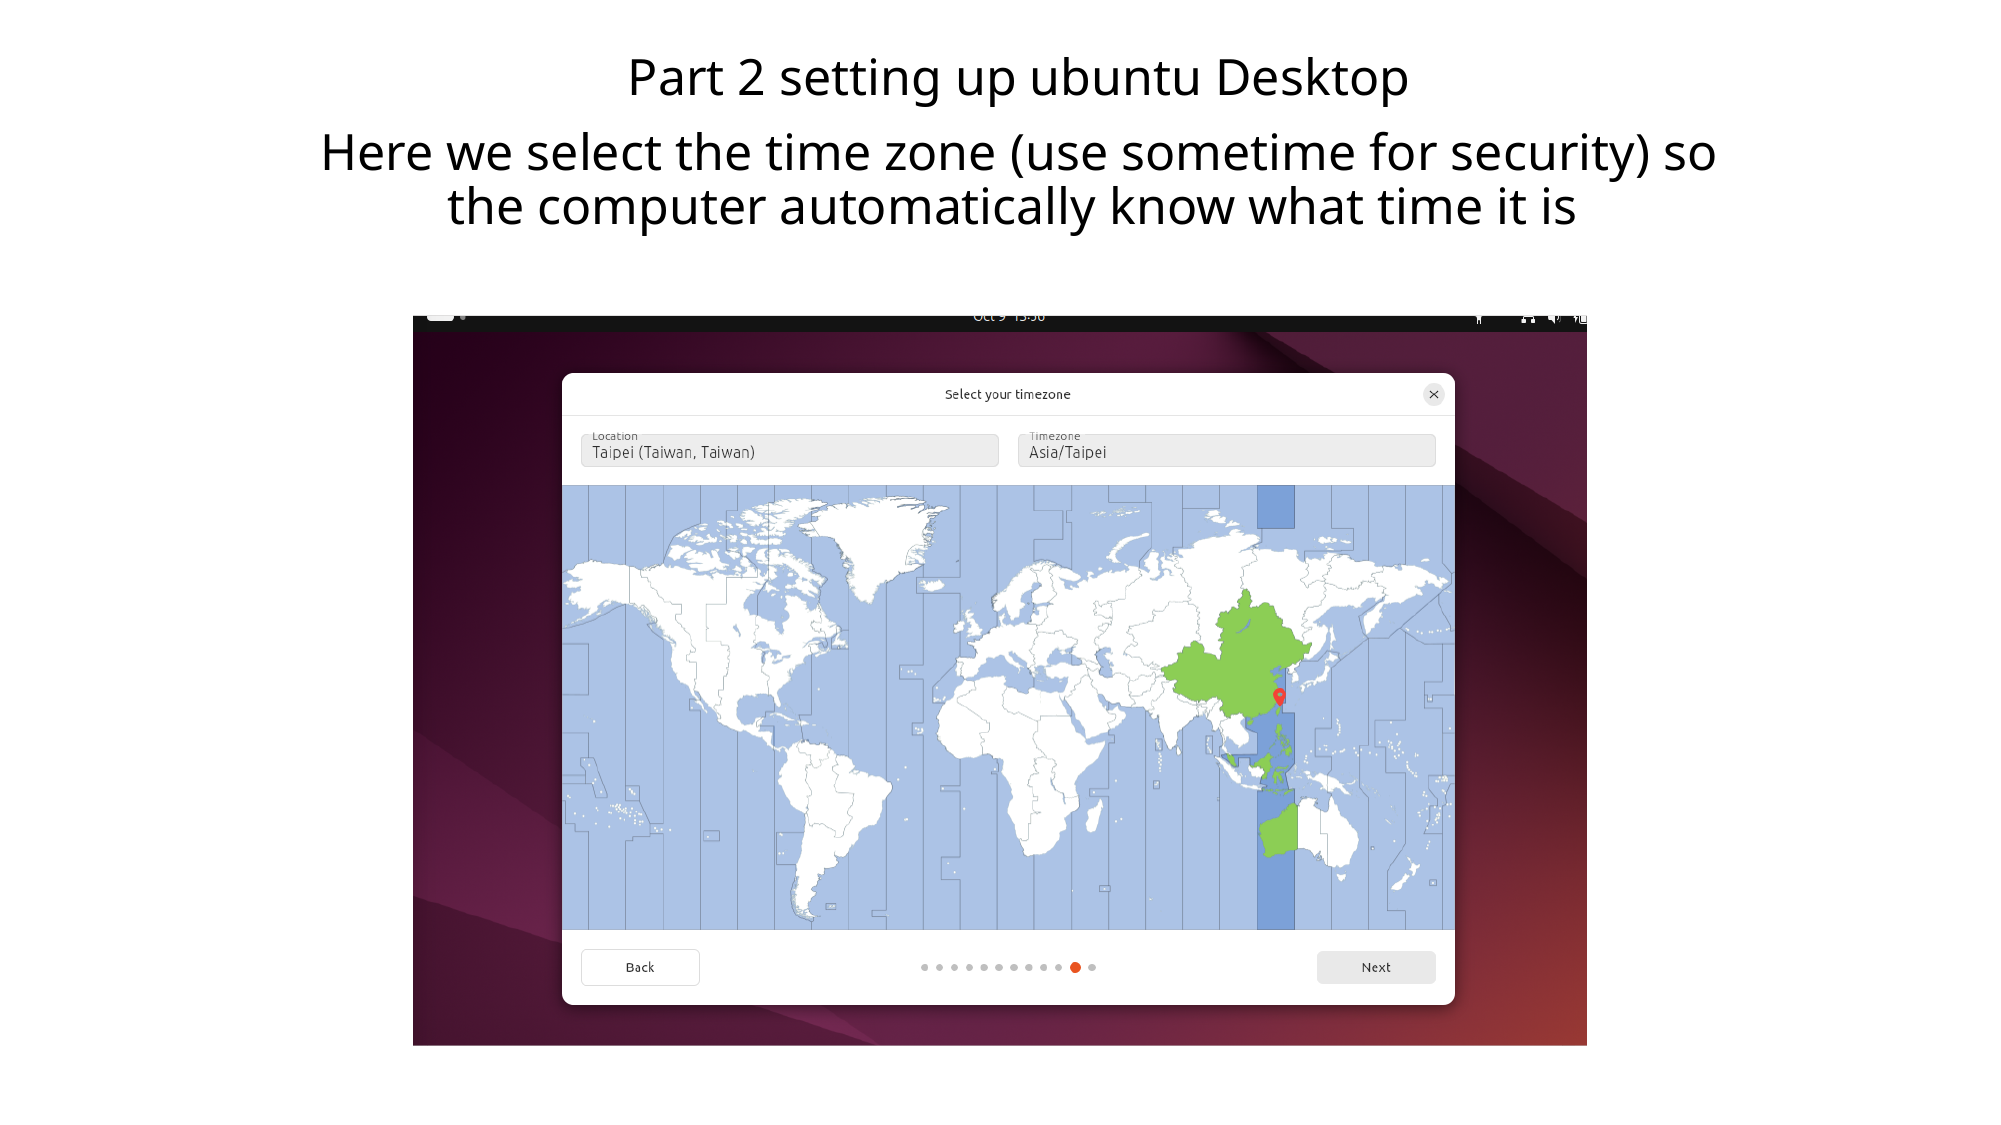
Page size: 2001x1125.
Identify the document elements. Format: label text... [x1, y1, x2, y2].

subtitle Part 2 setting up ubuntu Desktop Here we select the time zone (use sometime for security) so the computer automatically know what time it is [269, 45, 1770, 271]
picture [413, 315, 1587, 1046]
